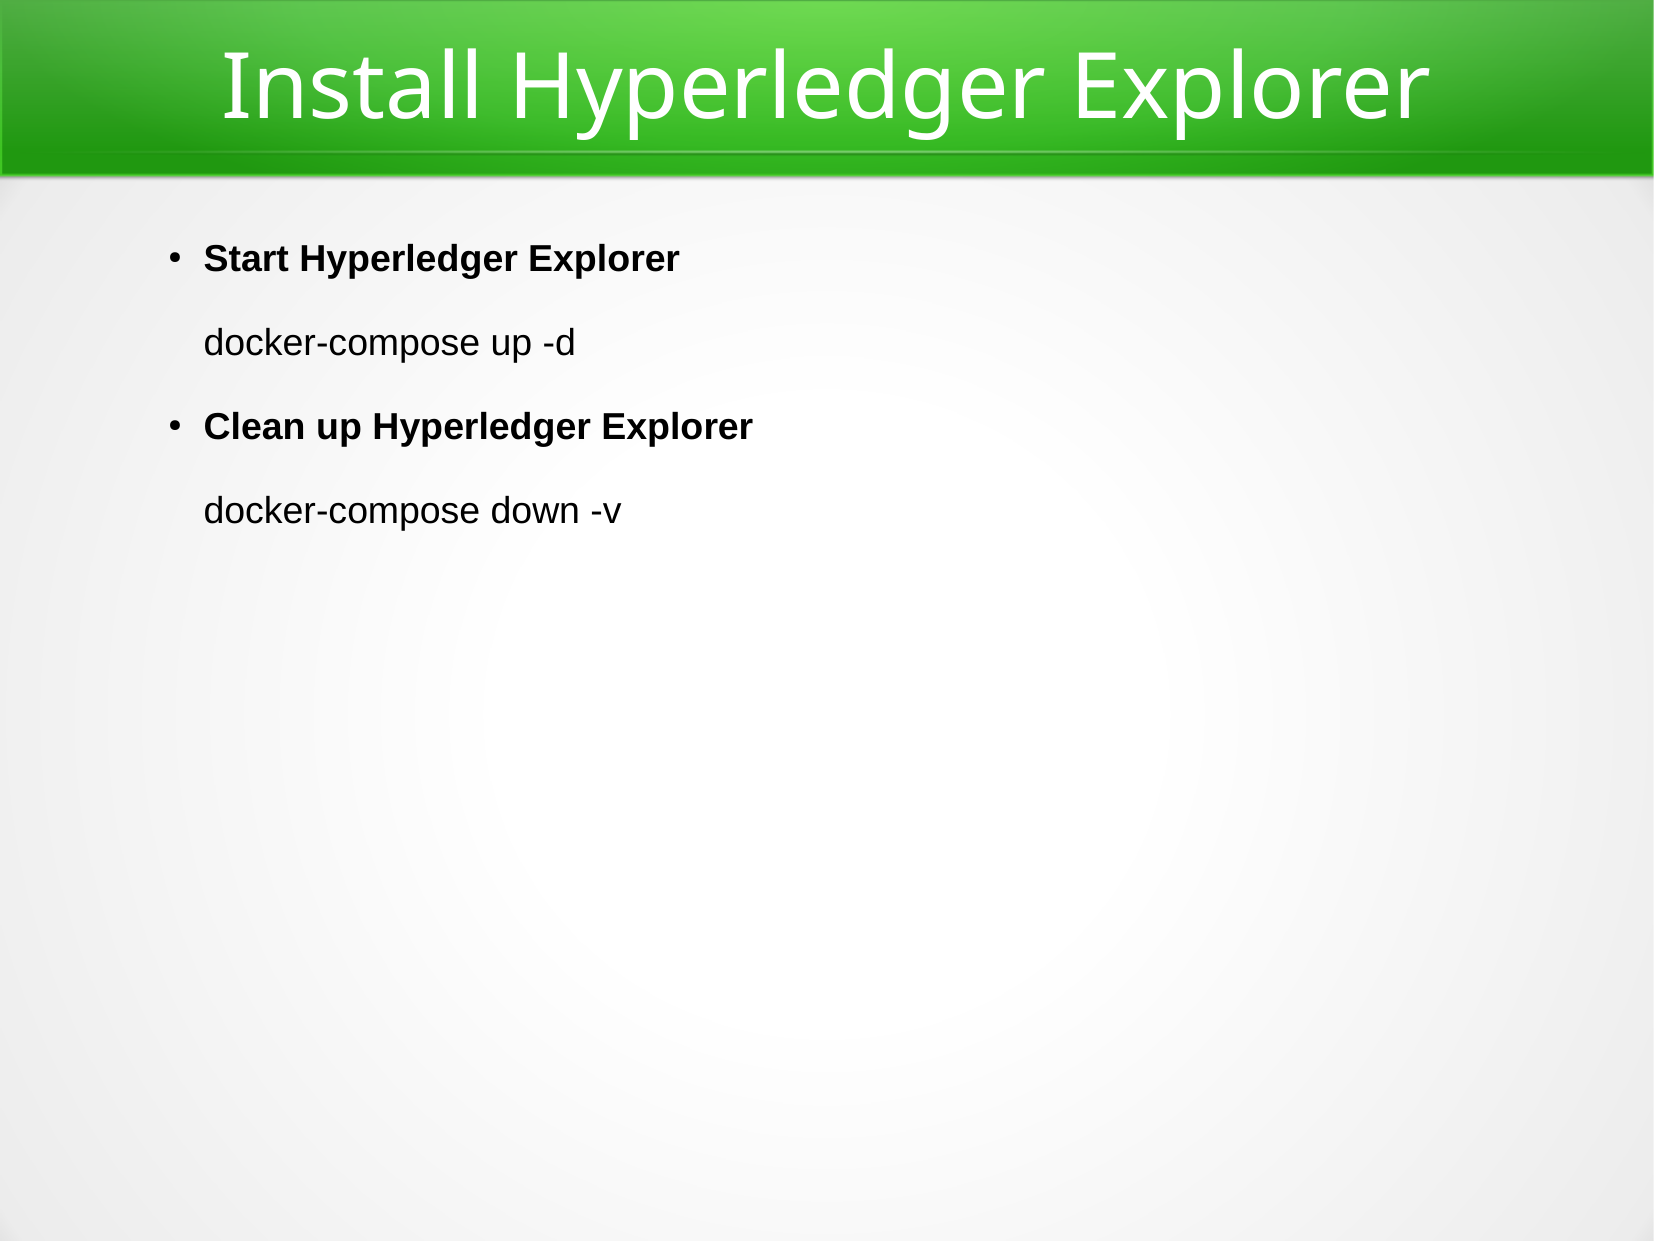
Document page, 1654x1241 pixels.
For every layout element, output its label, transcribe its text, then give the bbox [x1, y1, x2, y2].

picture [0, 0, 1654, 1241]
title Install Hyperledger Explorer [82, 11, 1571, 154]
text_box Start Hyperledger Explorer docker-compose up -d Clean up Hyperledger Explorer docker-compose down -v [153, 230, 1571, 540]
